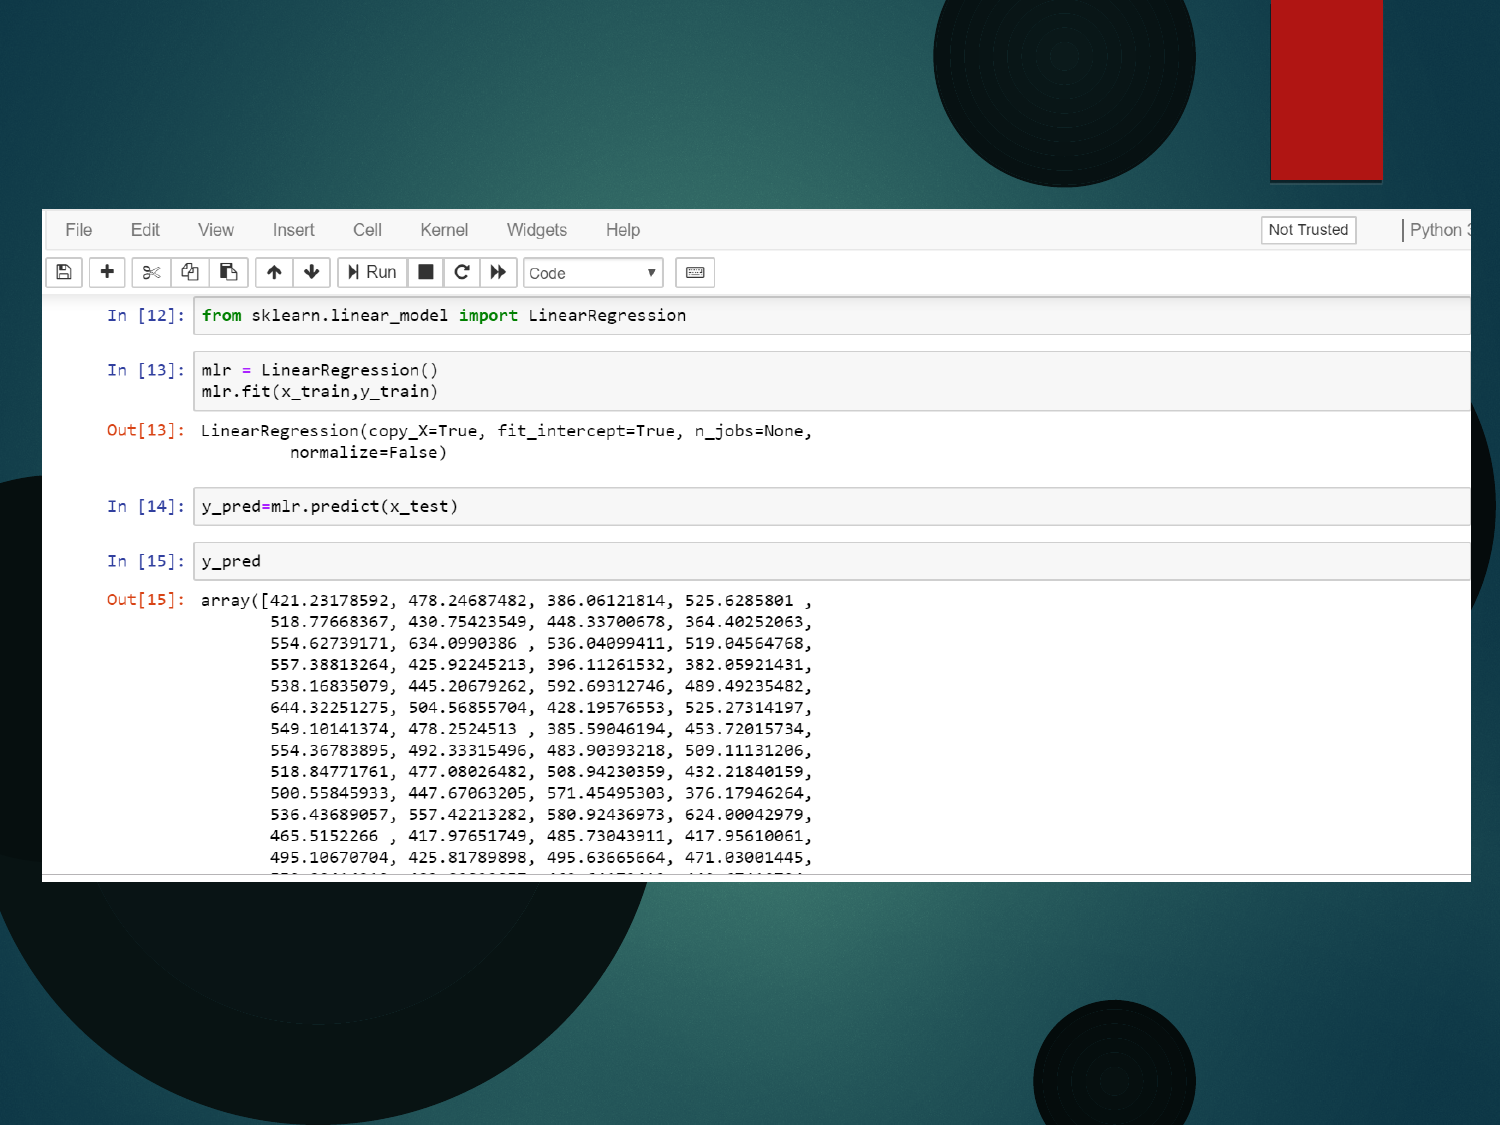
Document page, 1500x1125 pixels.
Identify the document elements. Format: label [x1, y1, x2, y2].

picture [42, 209, 1471, 882]
